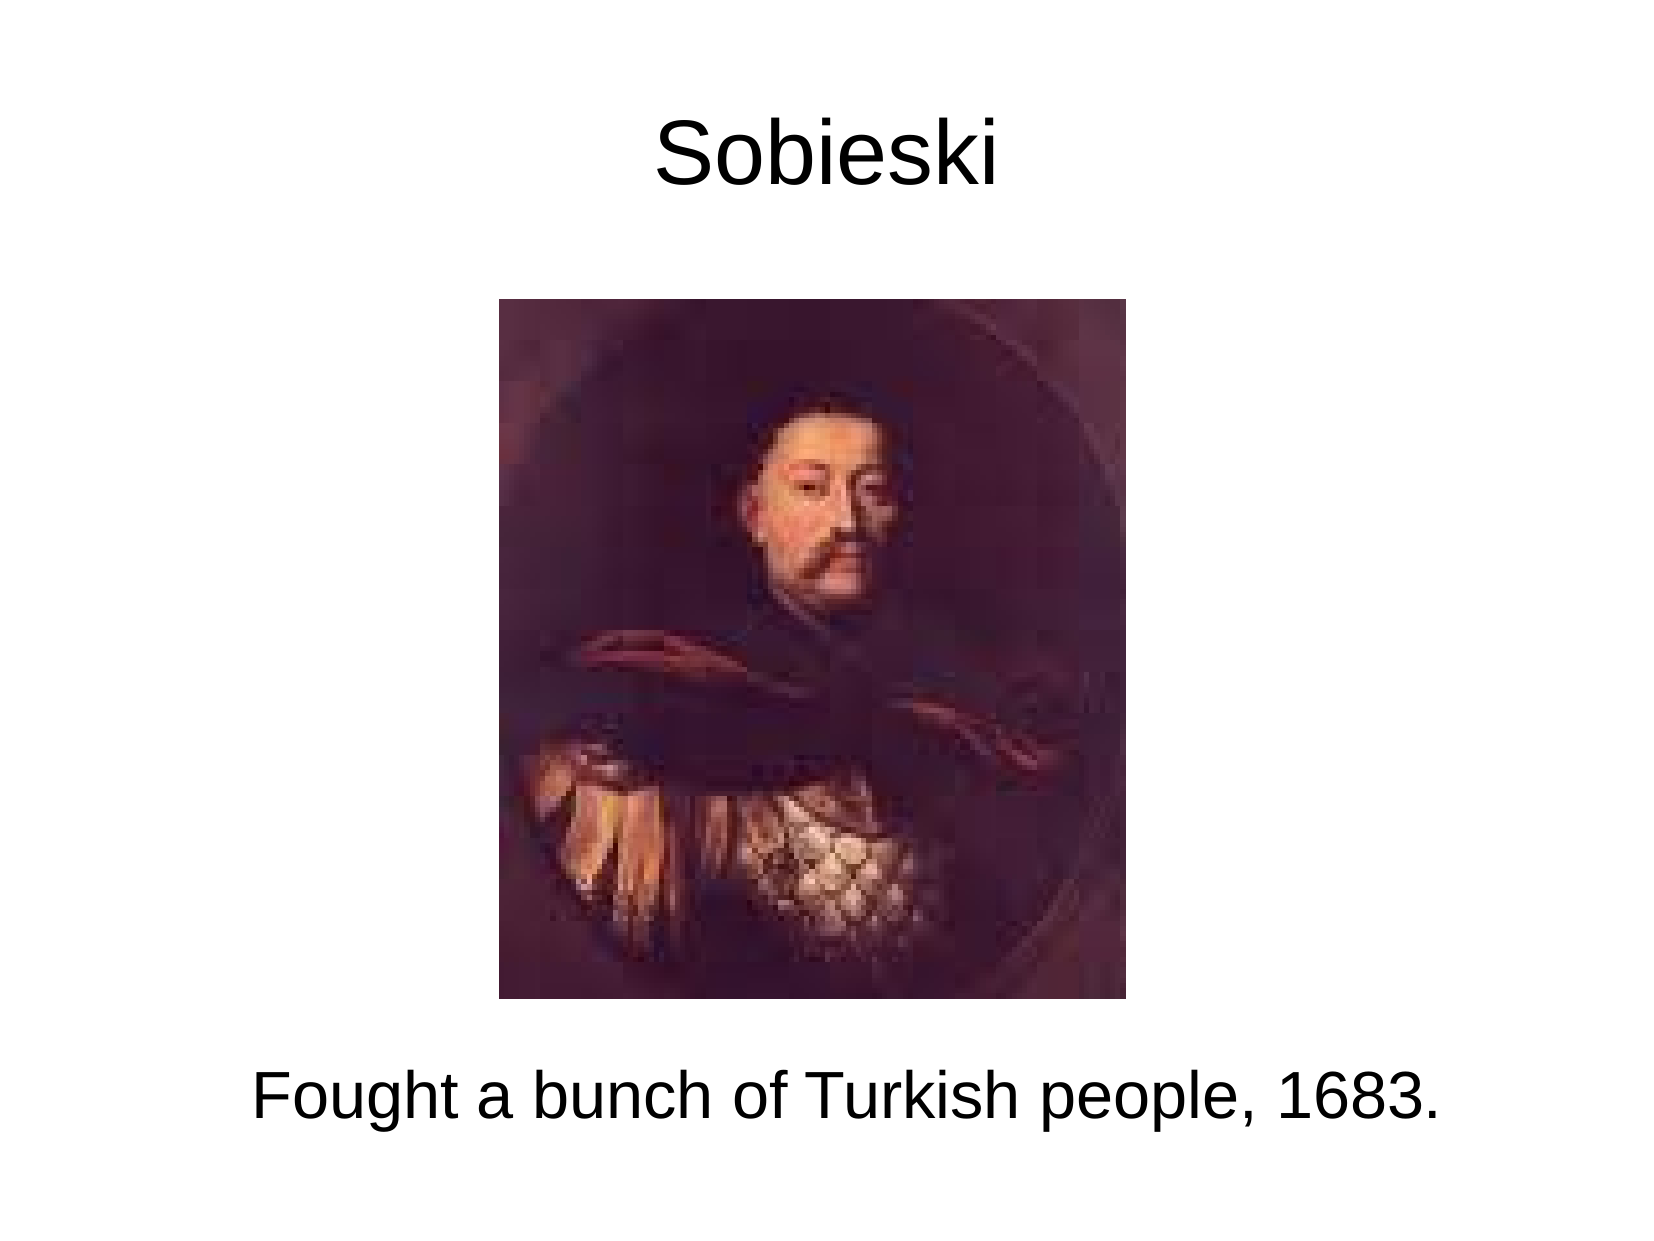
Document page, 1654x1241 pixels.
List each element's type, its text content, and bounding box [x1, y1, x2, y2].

subtitle Fought a bunch of Turkish people, 1683. [86, 1012, 1576, 1179]
picture [499, 299, 1126, 999]
title Sobieski [82, 56, 1571, 250]
